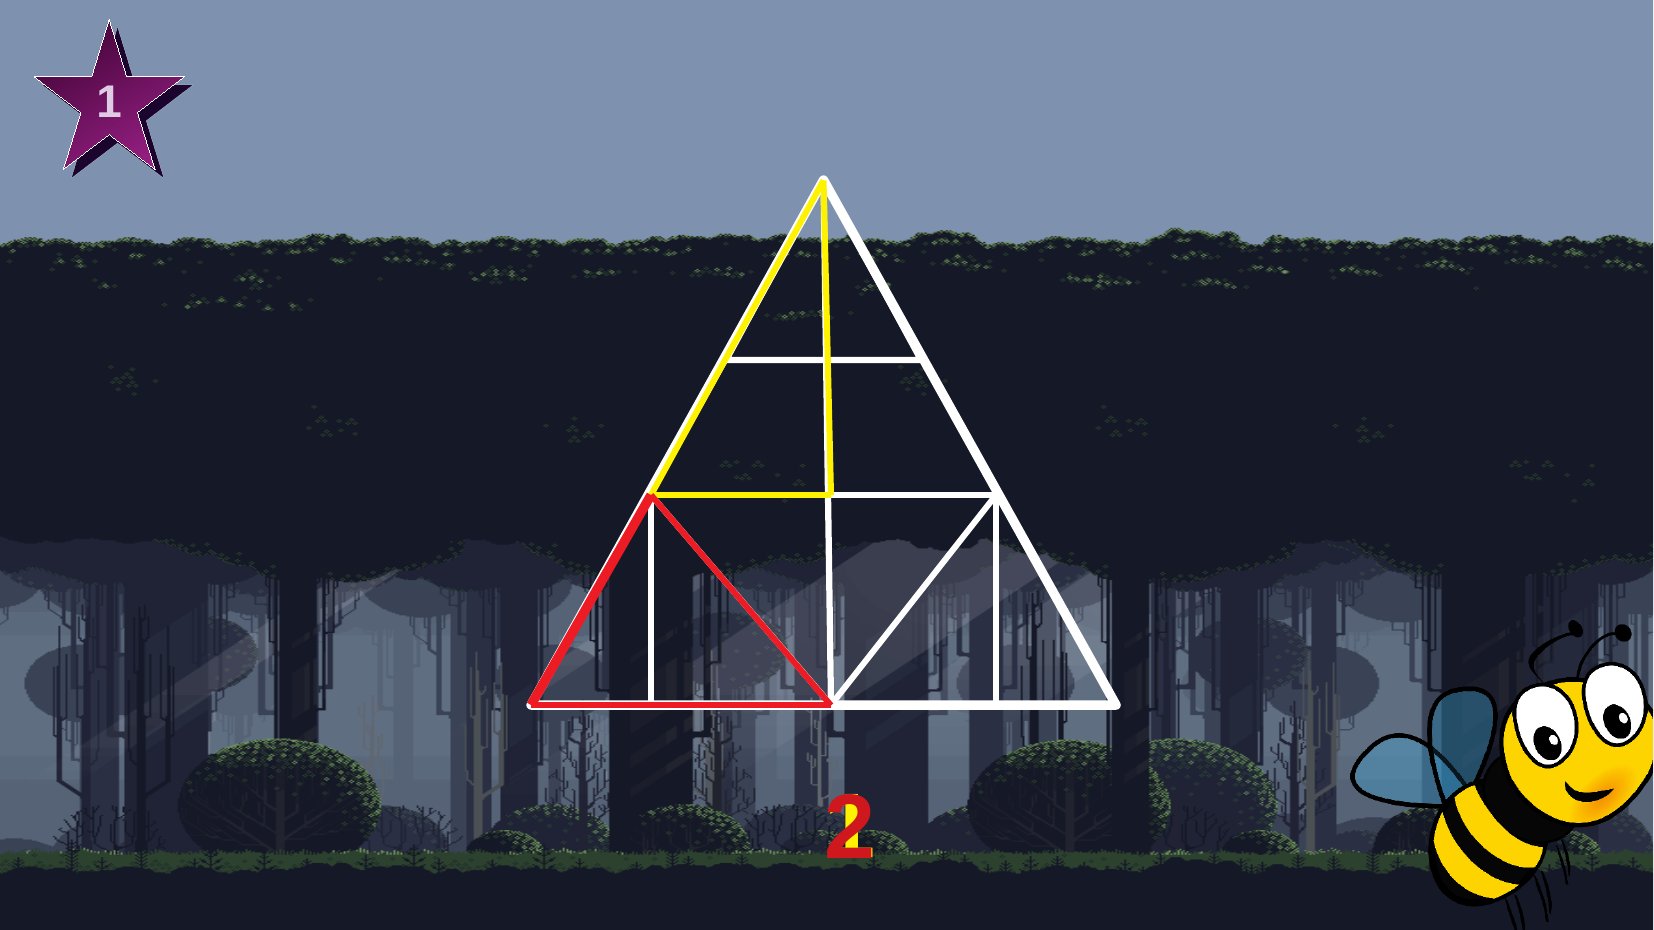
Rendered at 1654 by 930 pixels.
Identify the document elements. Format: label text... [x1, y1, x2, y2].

text_box [539, 512, 648, 702]
text_box 1 [34, 19, 185, 170]
text_box [832, 498, 989, 694]
text_box [659, 498, 827, 694]
text_box [654, 505, 823, 702]
text_box [827, 186, 1117, 706]
text_box [657, 195, 824, 492]
text_box 2 [810, 767, 891, 886]
picture [0, 0, 1654, 930]
